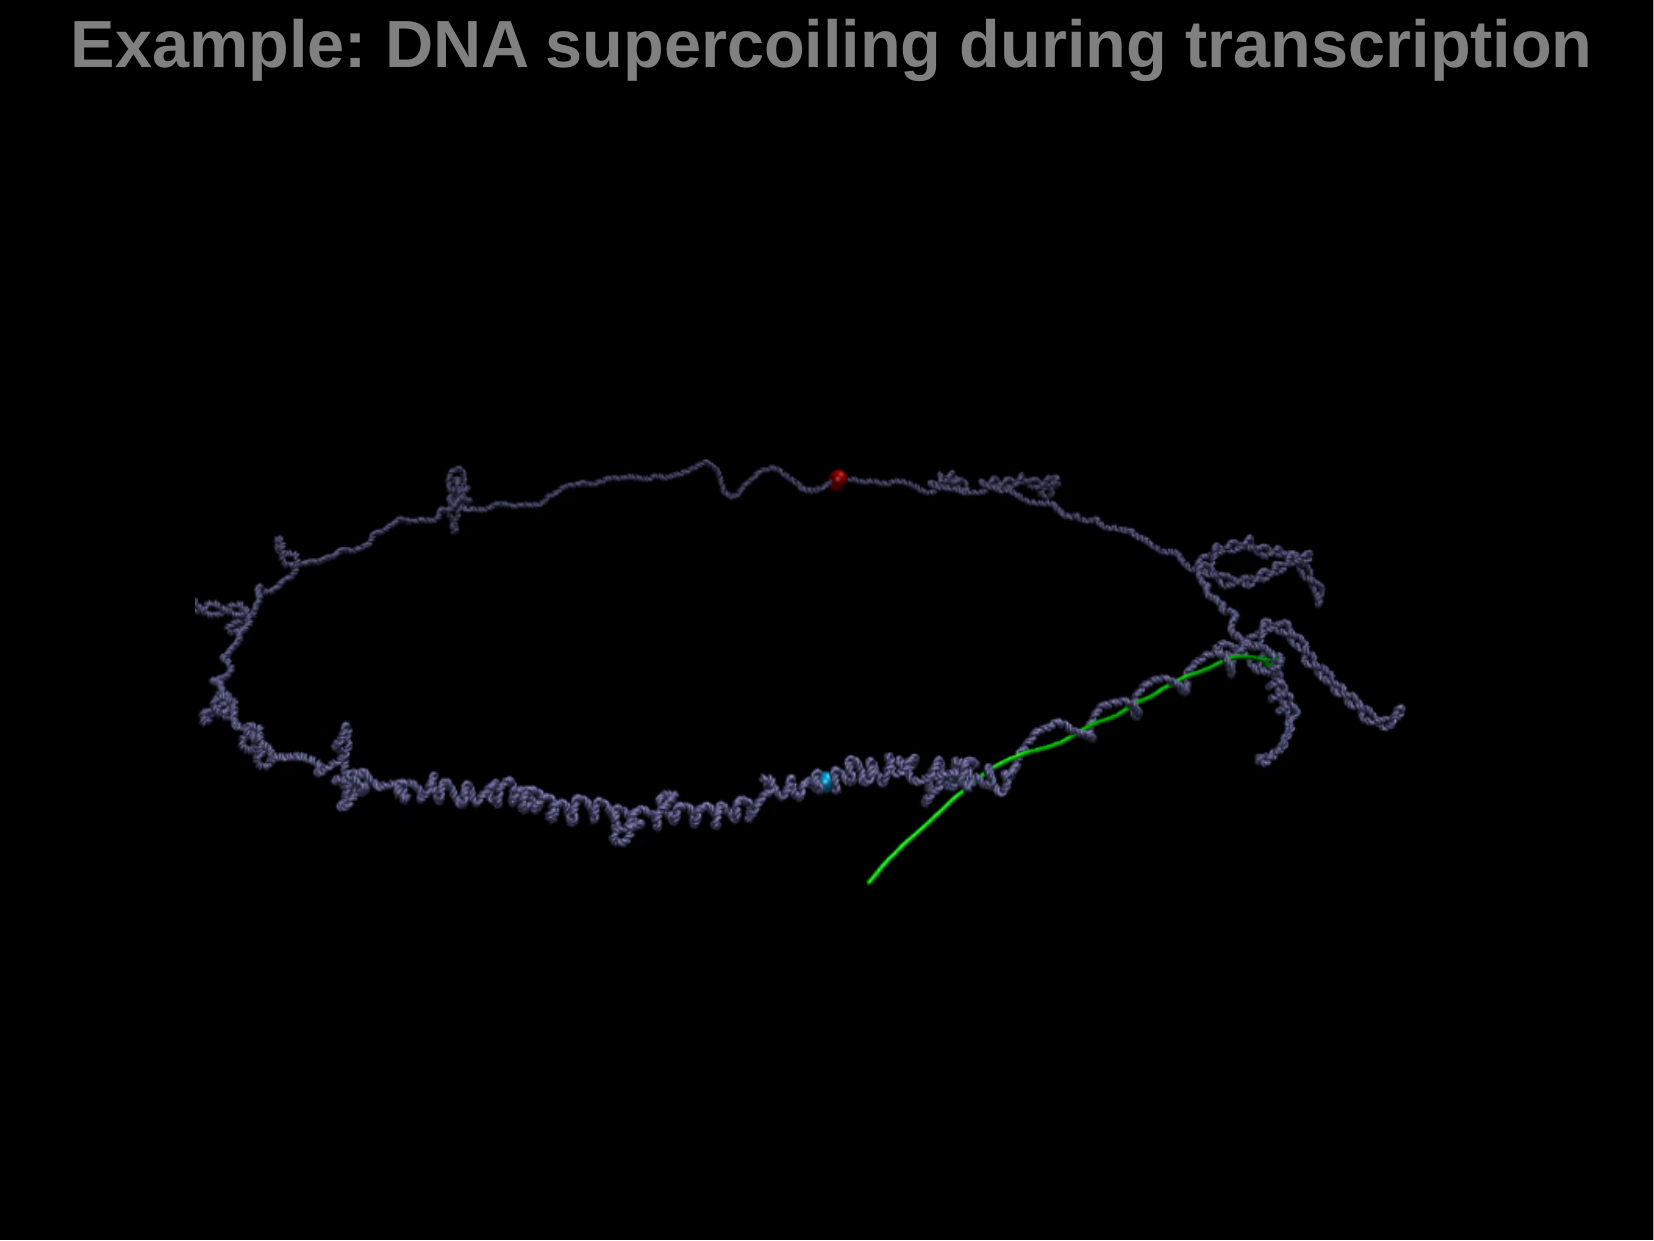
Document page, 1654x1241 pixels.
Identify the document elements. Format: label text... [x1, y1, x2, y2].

picture [195, 261, 1445, 1216]
text_box Example: DNA supercoiling during transcription [0, 0, 1654, 92]
